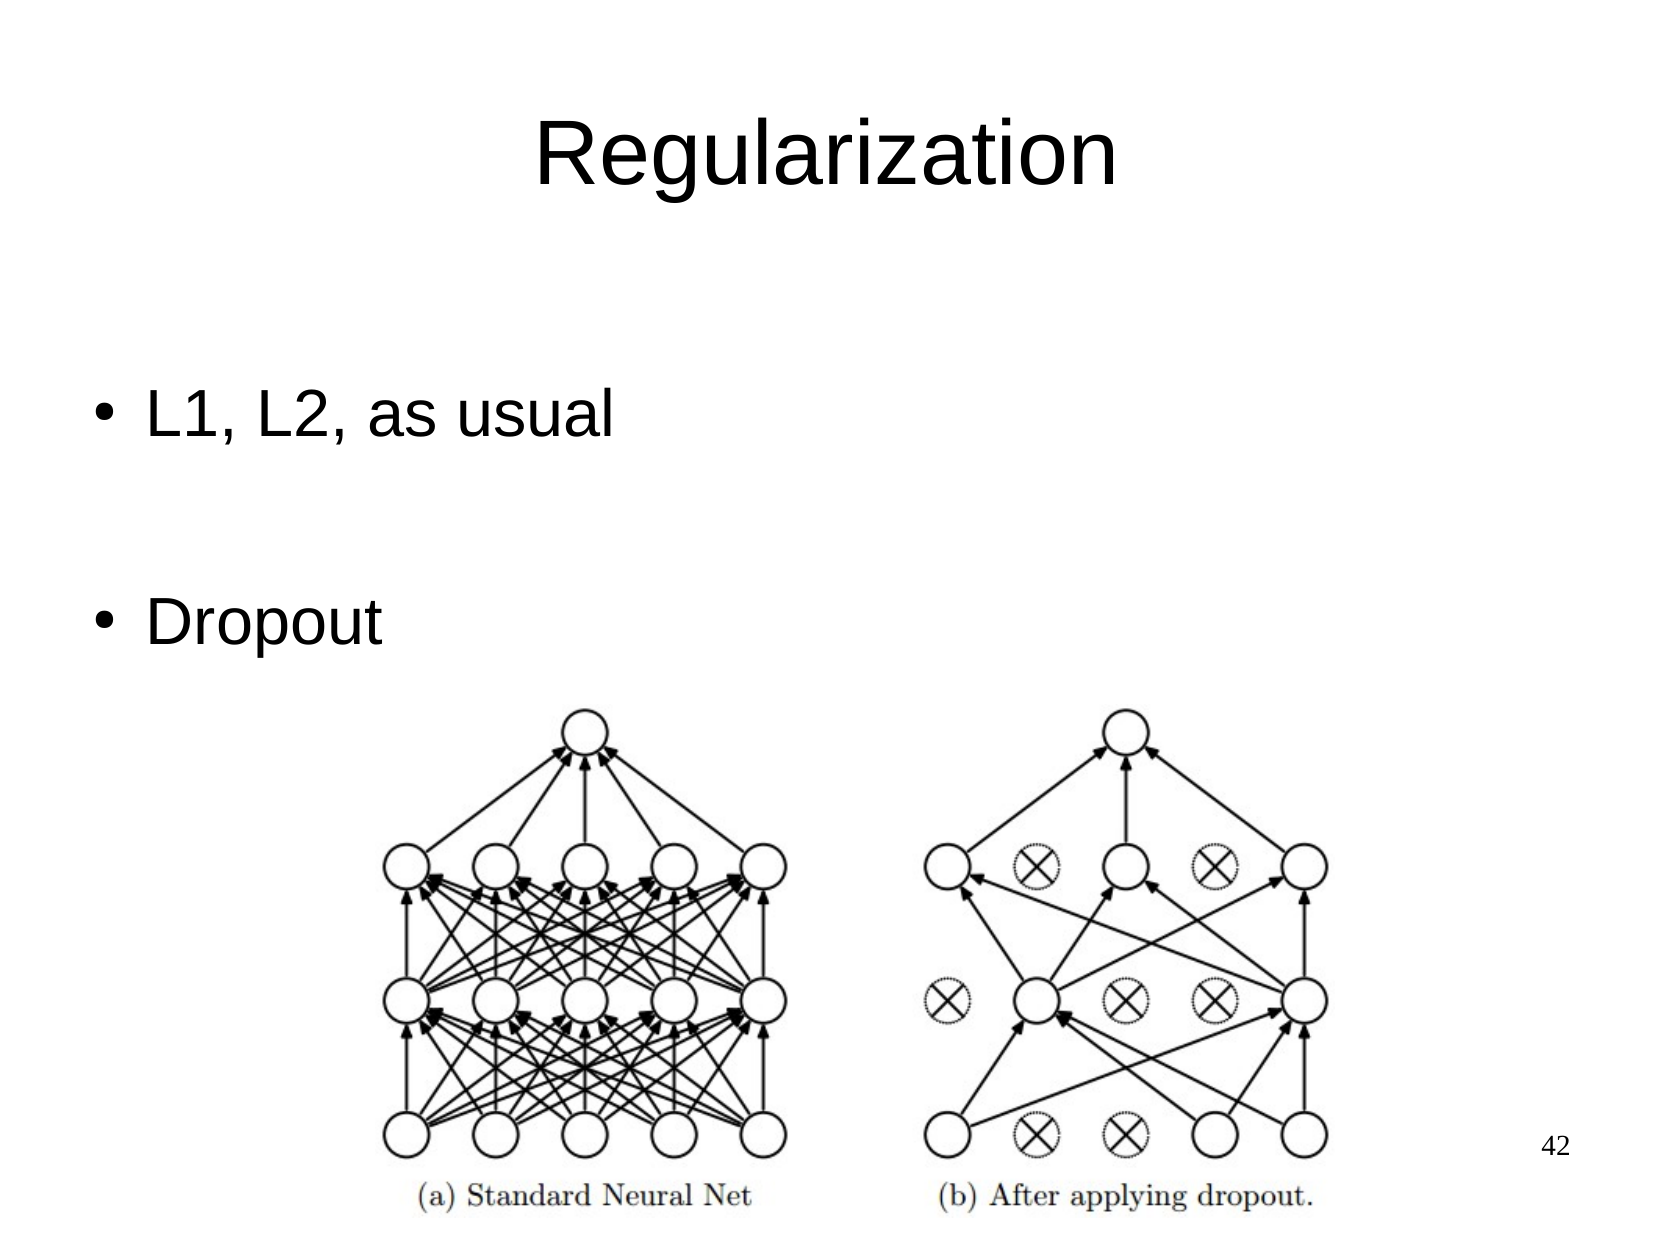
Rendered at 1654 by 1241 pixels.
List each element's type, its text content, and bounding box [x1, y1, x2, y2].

list L1, L2, as usual Dropout [75, 375, 1564, 1096]
picture [375, 704, 1335, 1218]
title Regularization [82, 49, 1571, 257]
